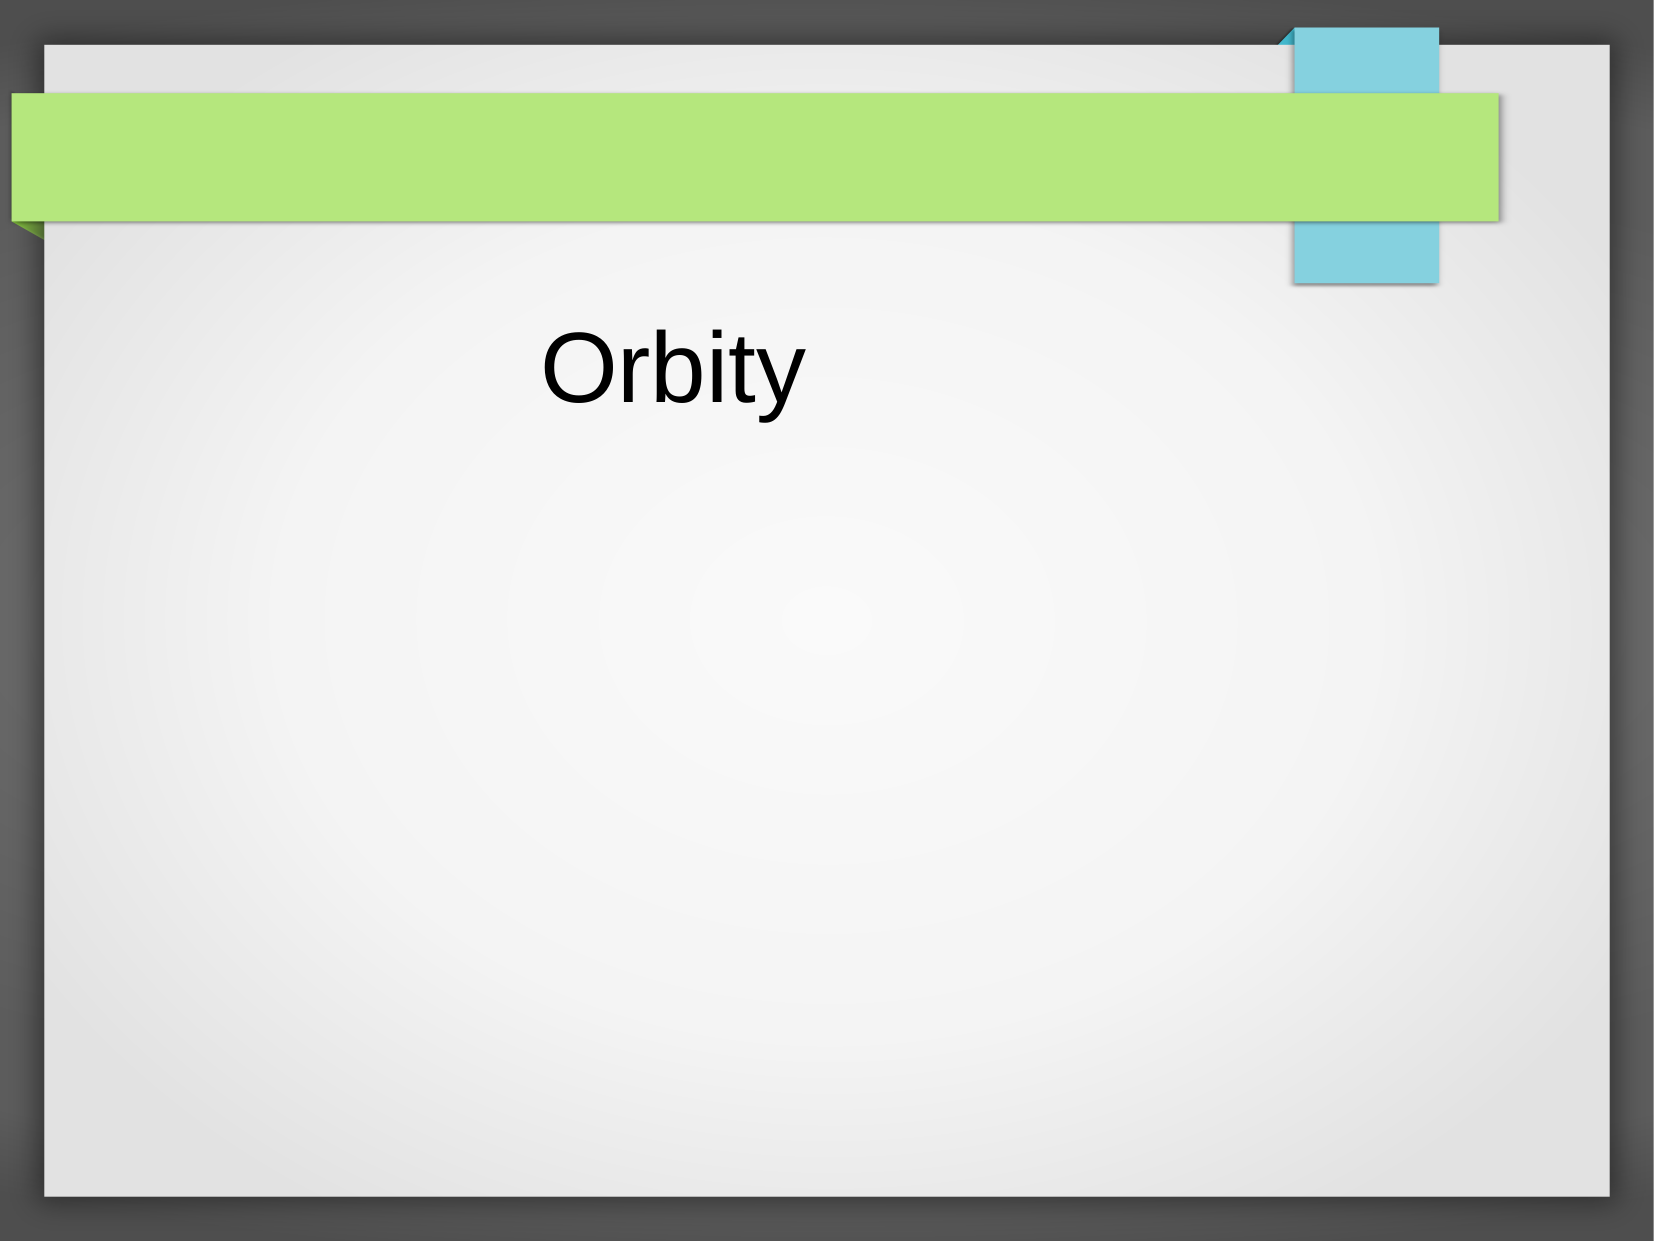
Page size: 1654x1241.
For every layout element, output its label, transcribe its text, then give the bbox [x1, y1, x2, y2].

subtitle Orbity [82, 94, 1264, 643]
picture [0, 0, 1654, 1241]
